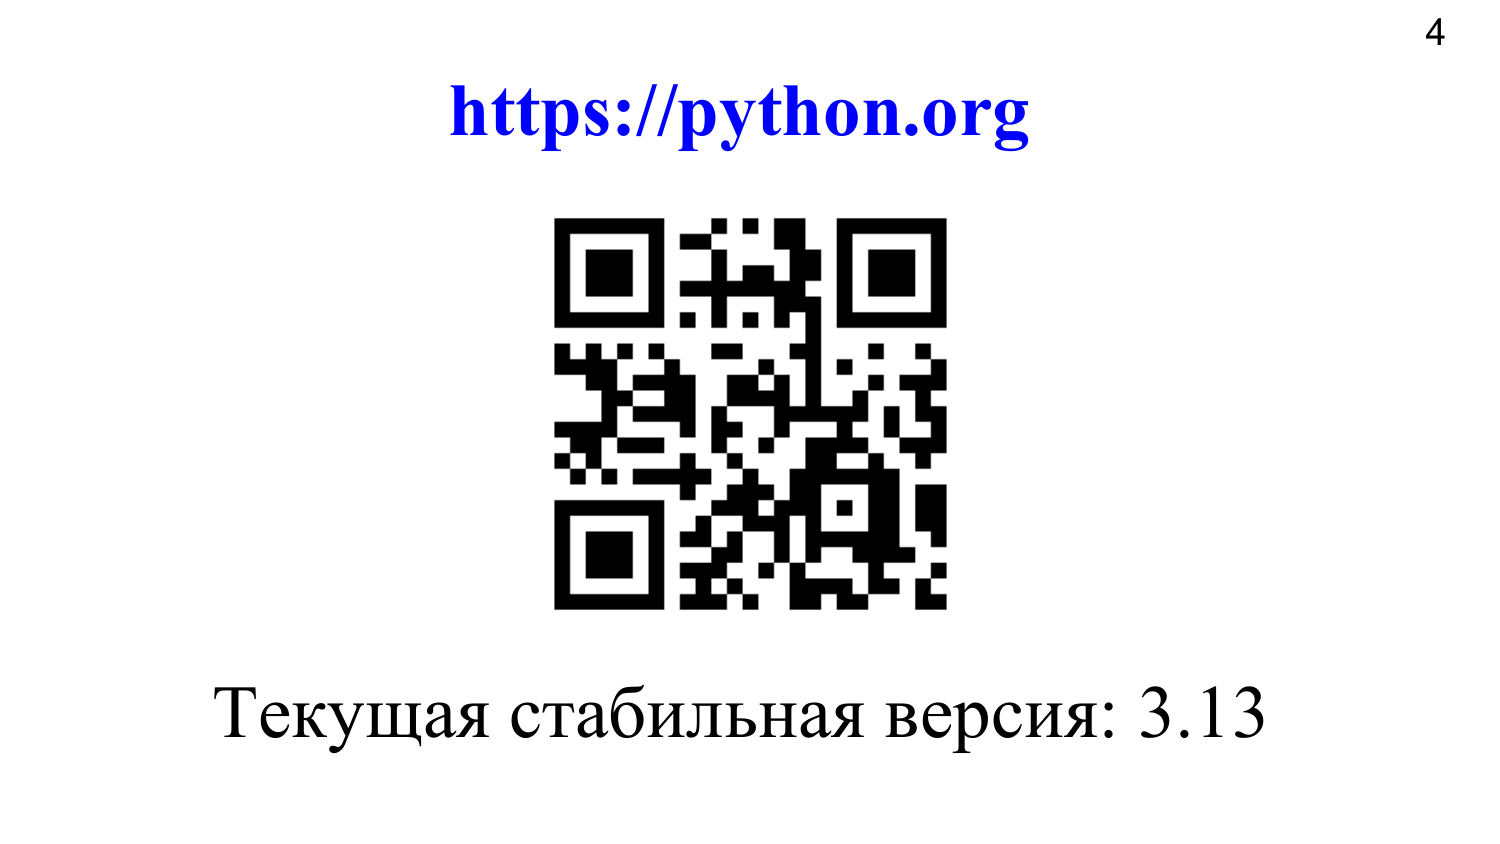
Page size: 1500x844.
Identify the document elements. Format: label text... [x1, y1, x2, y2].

picture [539, 206, 961, 621]
text_box Текущая стабильная версия: 3.13 [212, 655, 1288, 774]
text_box https://python.org [448, 53, 1052, 184]
